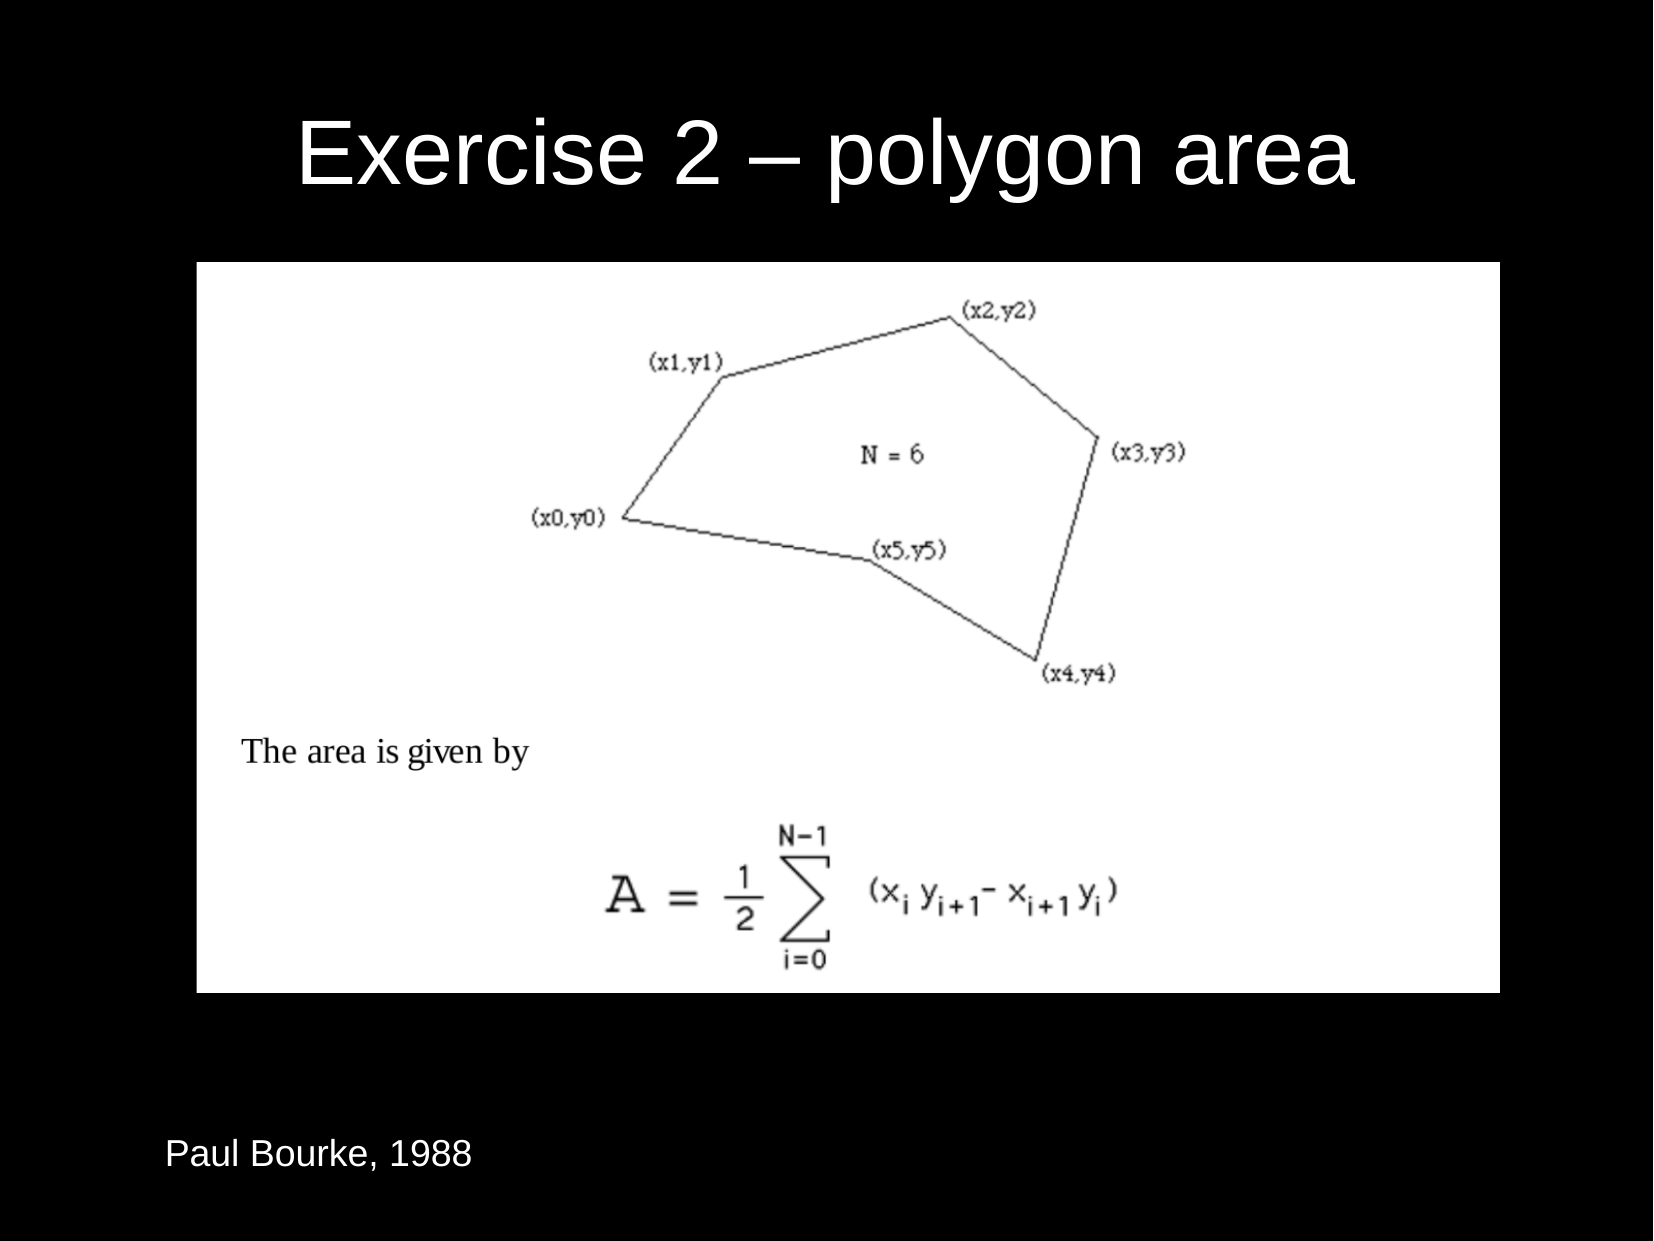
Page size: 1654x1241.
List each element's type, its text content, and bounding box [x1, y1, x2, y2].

picture [196, 262, 1501, 993]
text_box Paul Bourke, 1988 [150, 1125, 1388, 1182]
title Exercise 2 – polygon area [82, 49, 1571, 257]
